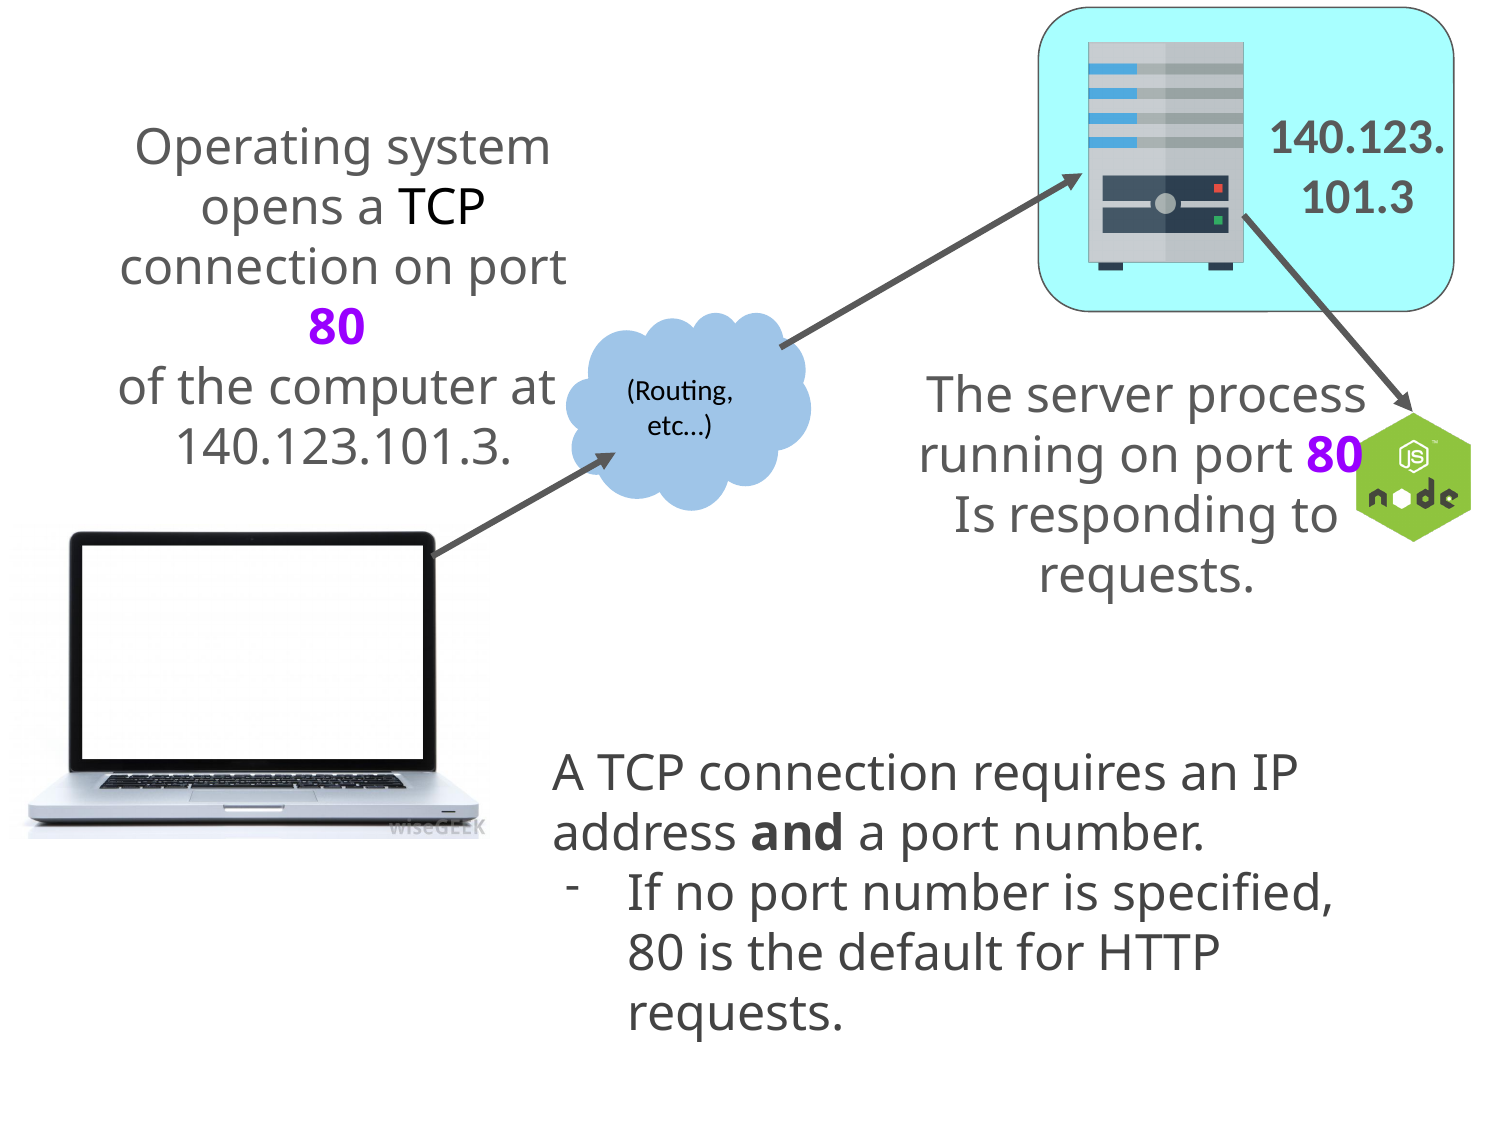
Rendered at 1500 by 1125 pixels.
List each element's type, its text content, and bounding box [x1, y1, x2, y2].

text_box [1286, 230, 1454, 312]
picture [1042, 37, 1286, 281]
list The server process running on port 80 Is responding to requests. [890, 347, 1405, 719]
text_box [1038, 201, 1042, 280]
text_box (Routing, etc…) [565, 312, 812, 511]
text_box 140.123.101.3 [1240, 88, 1474, 230]
picture [1262, 230, 1286, 258]
text_box [1038, 39, 1042, 194]
list A TCP connection requires an IP address and a port number. If no port number is specified, 80 is the default for HTTP requests. [537, 725, 1413, 1125]
picture [1405, 411, 1479, 544]
picture [9, 524, 490, 839]
list Operating system opens a TCP connection on port 80 of the computer at 140.123.101.3. [86, 99, 601, 471]
text_box [1043, 7, 1454, 88]
text_box [1042, 271, 1321, 312]
